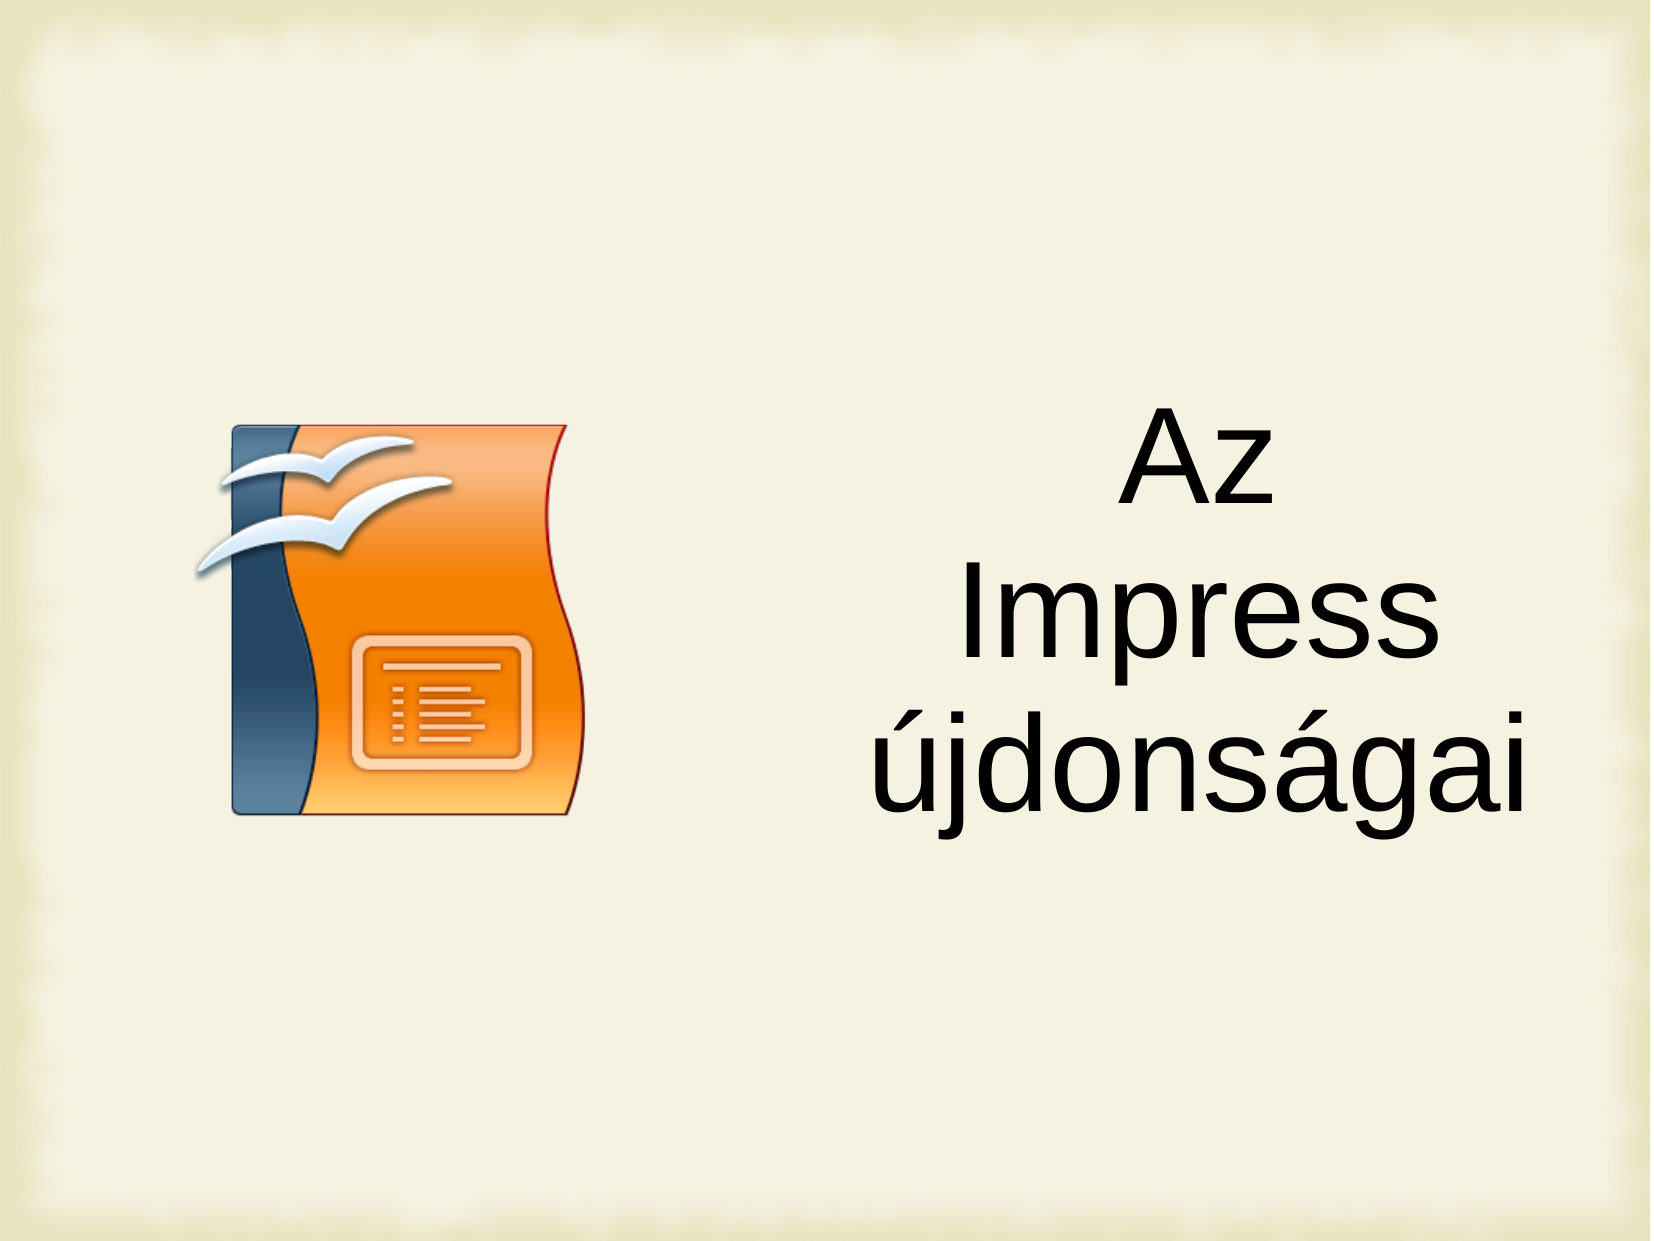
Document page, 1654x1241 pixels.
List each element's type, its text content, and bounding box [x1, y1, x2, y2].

subtitle Az Impress újdonságai [826, 118, 1571, 1102]
picture [0, 0, 1651, 1241]
